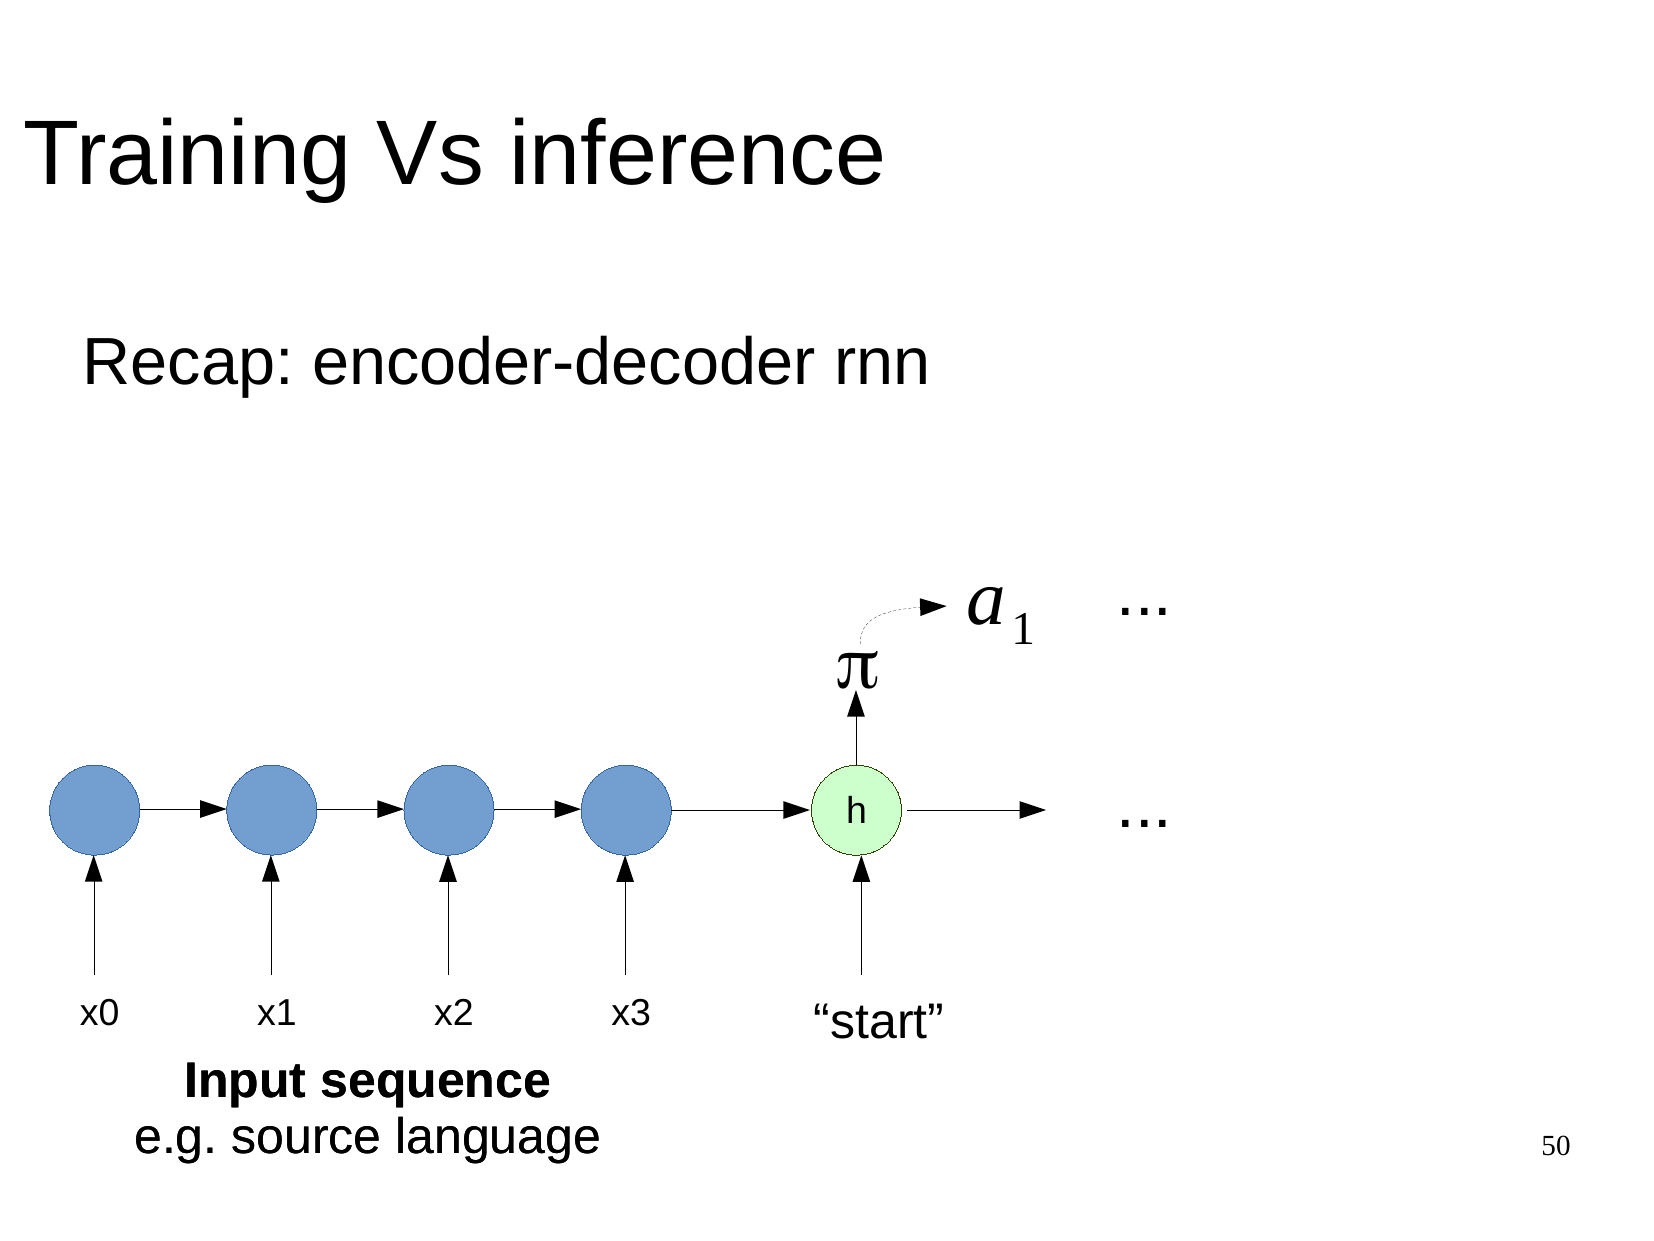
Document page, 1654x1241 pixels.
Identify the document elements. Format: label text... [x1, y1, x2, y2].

text_box ... [1102, 547, 1188, 637]
text_box x2 [419, 984, 489, 1041]
text_box [403, 765, 495, 856]
chart [946, 555, 1052, 657]
text_box [226, 765, 317, 856]
text_box “start” [798, 986, 960, 1058]
text_box x0 [65, 984, 135, 1041]
text_box x3 [596, 984, 666, 1041]
list Recap: encoder-decoder rnn [82, 323, 1301, 1016]
text_box [49, 765, 140, 856]
text_box x1 [242, 984, 312, 1041]
chart [816, 644, 904, 691]
title Training Vs inference [23, 49, 1512, 257]
text_box [581, 765, 672, 856]
text_box Input sequence e.g. source language [119, 1045, 617, 1173]
text_box ... [1102, 759, 1188, 850]
text_box h [811, 765, 902, 856]
